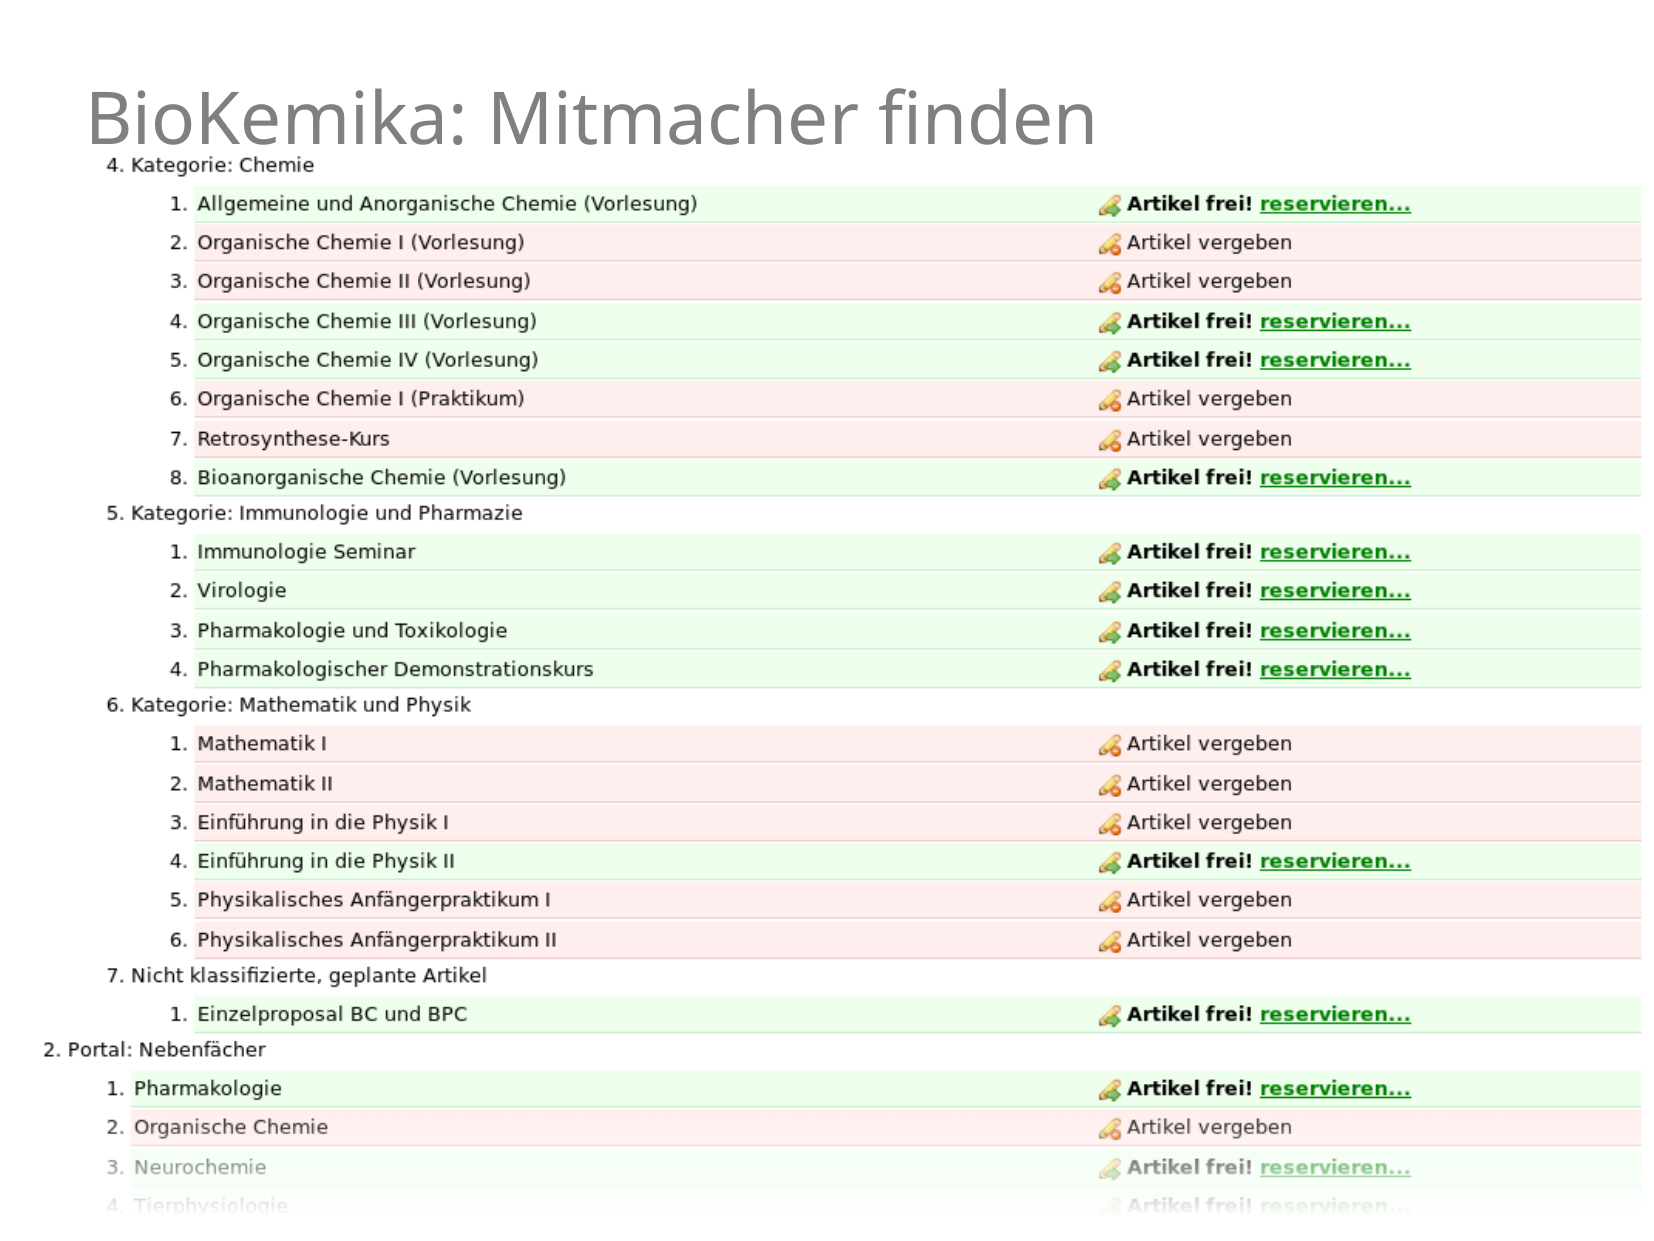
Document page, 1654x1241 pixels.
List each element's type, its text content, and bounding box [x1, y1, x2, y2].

picture [0, 152, 1654, 1241]
text_box BioKemika: Mitmacher finden [70, 59, 1001, 148]
